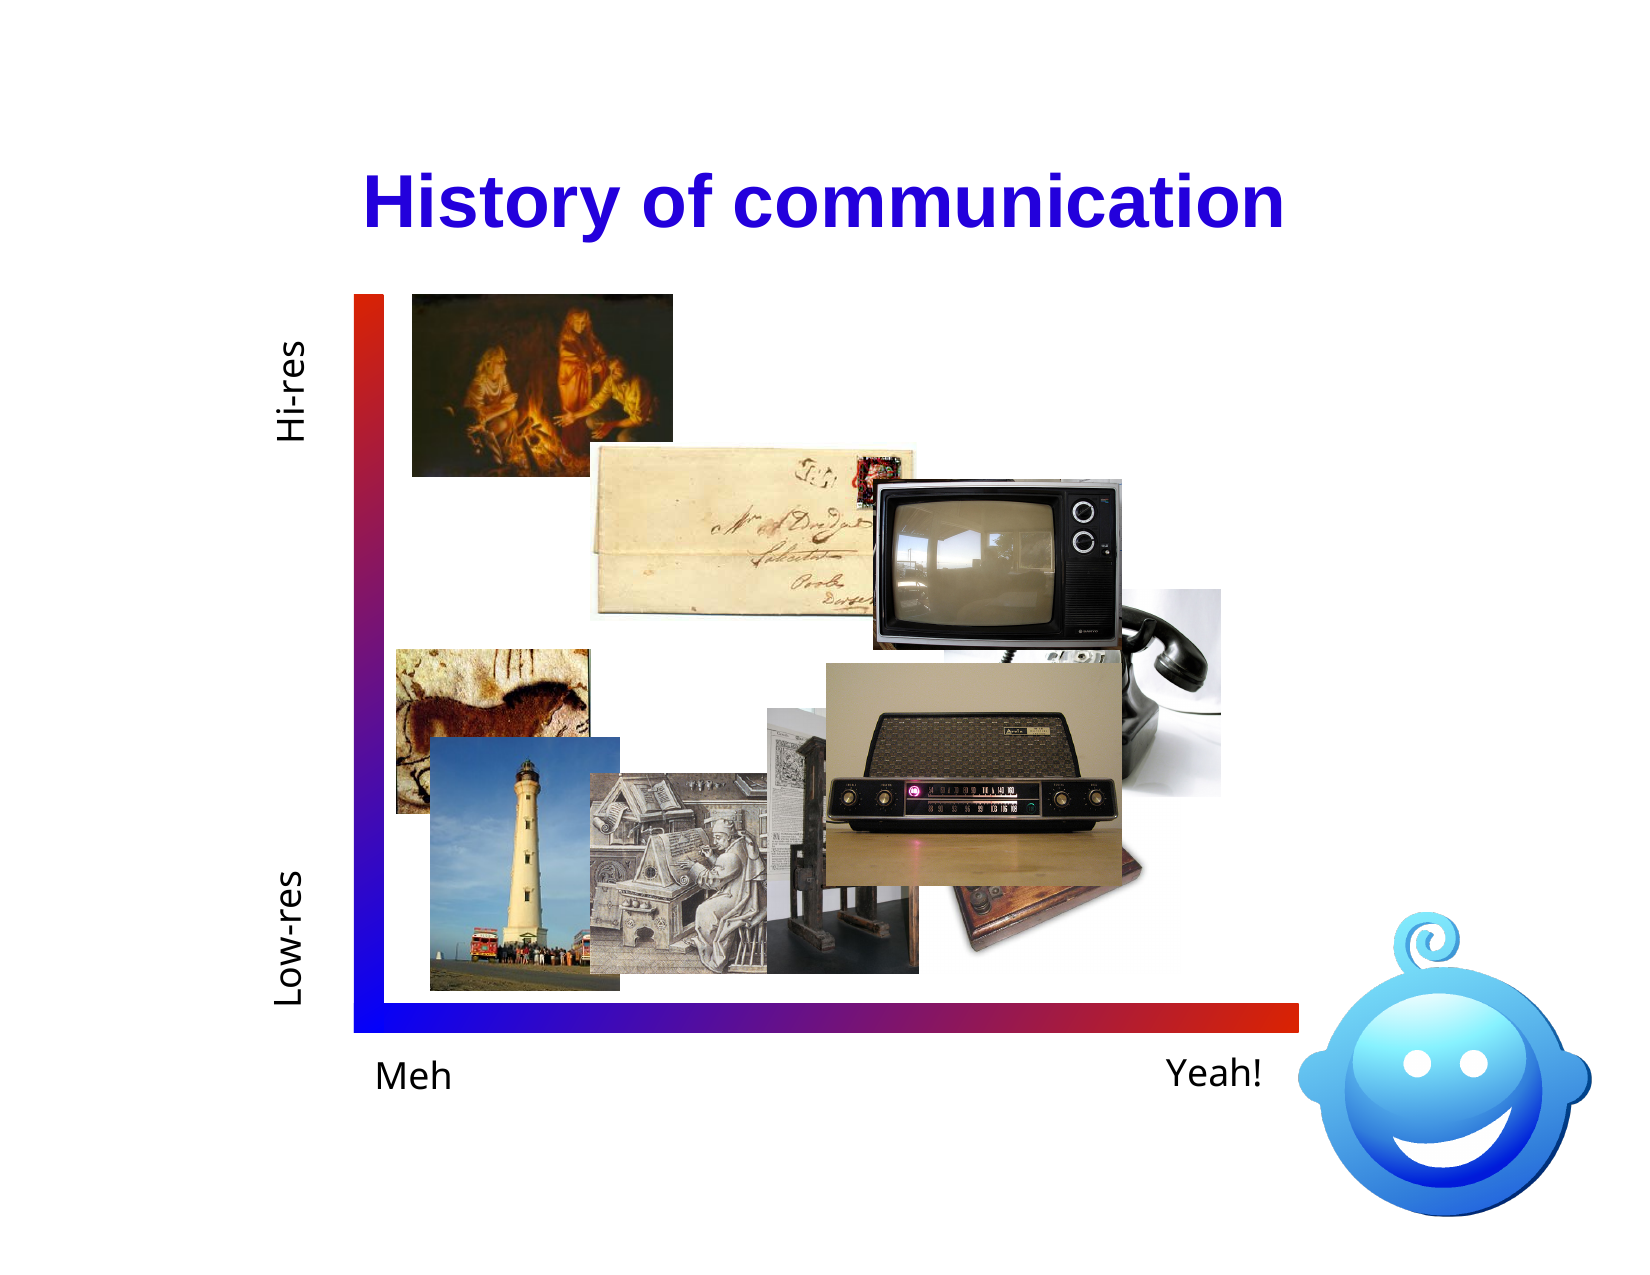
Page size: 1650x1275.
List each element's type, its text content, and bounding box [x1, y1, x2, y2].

text_box [353, 294, 1299, 1033]
picture [396, 294, 1221, 991]
text_box Meh [359, 1042, 461, 1116]
picture [1298, 911, 1592, 1217]
text_box Low-res [253, 820, 327, 1024]
text_box Yeah! [1151, 1038, 1292, 1112]
title History of communication [135, 104, 1515, 299]
text_box Hi-res [256, 297, 330, 460]
